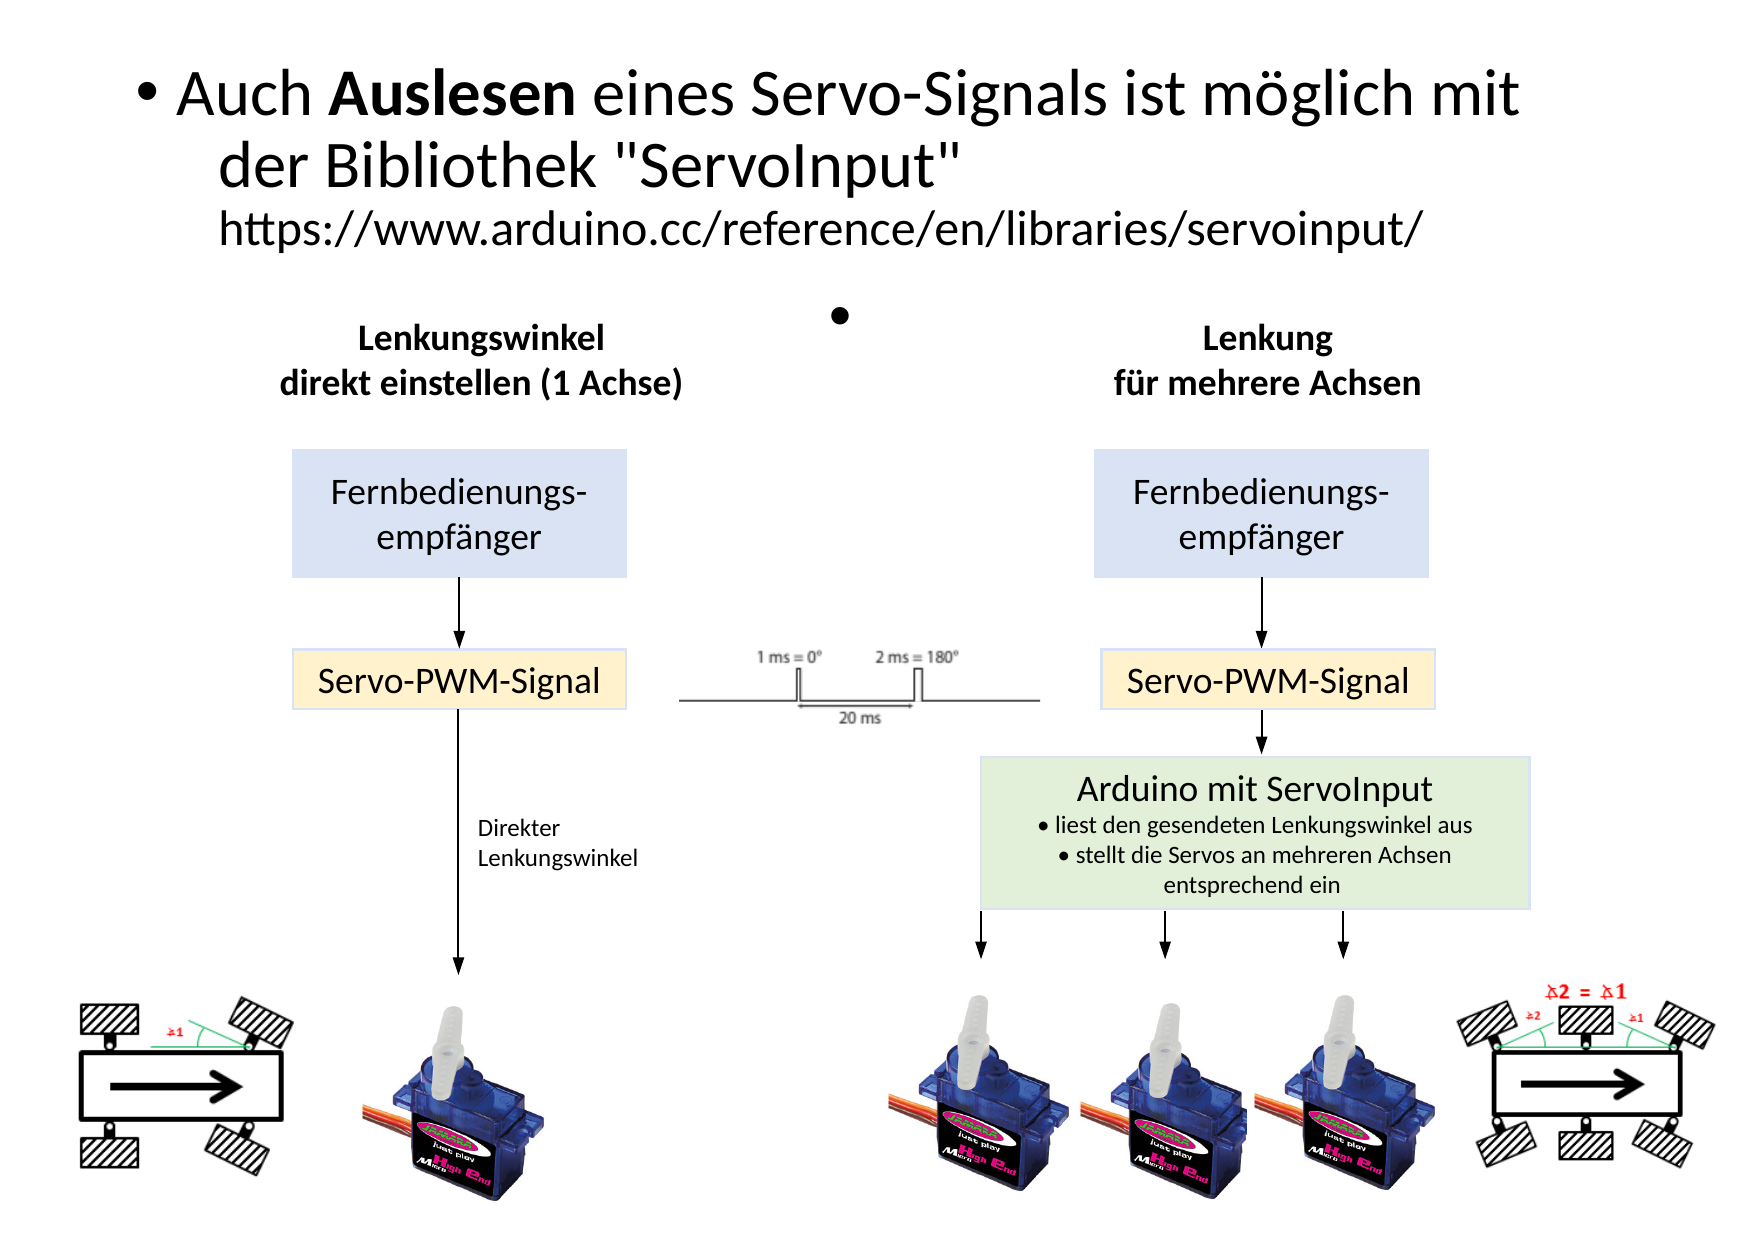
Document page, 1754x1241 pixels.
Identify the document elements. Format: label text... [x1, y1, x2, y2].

text_box Fernbedienungs-empfänger [1094, 460, 1429, 567]
text_box Direkter Lenkungswinkel [462, 804, 680, 880]
picture [355, 1006, 551, 1201]
text_box Arduino mit ServoInput • liest den gesendeten Lenkungswinkel aus • stellt die Servos an mehreren Achsen entsprechend ein [981, 755, 1530, 908]
picture [881, 995, 1442, 1199]
list Auch Auslesen eines Servo-Signals ist möglich mit der Bibliothek "ServoInput" https://www.arduino.cc/reference/en/libraries/servoinput/ [120, 50, 1634, 1201]
text_box Lenkung für mehrere Achsen [1041, 305, 1494, 412]
text_box Fernbedienungs-empfänger [292, 460, 627, 567]
text_box Lenkungswinkel direkt einstellen (1 Achse) [255, 305, 708, 412]
picture [679, 648, 1041, 726]
text_box Servo-PWM-Signal [292, 648, 627, 710]
picture [55, 986, 309, 1190]
text_box [1095, 567, 1428, 577]
picture [1445, 975, 1726, 1178]
text_box Servo-PWM-Signal [1101, 648, 1436, 710]
text_box [1095, 450, 1428, 460]
